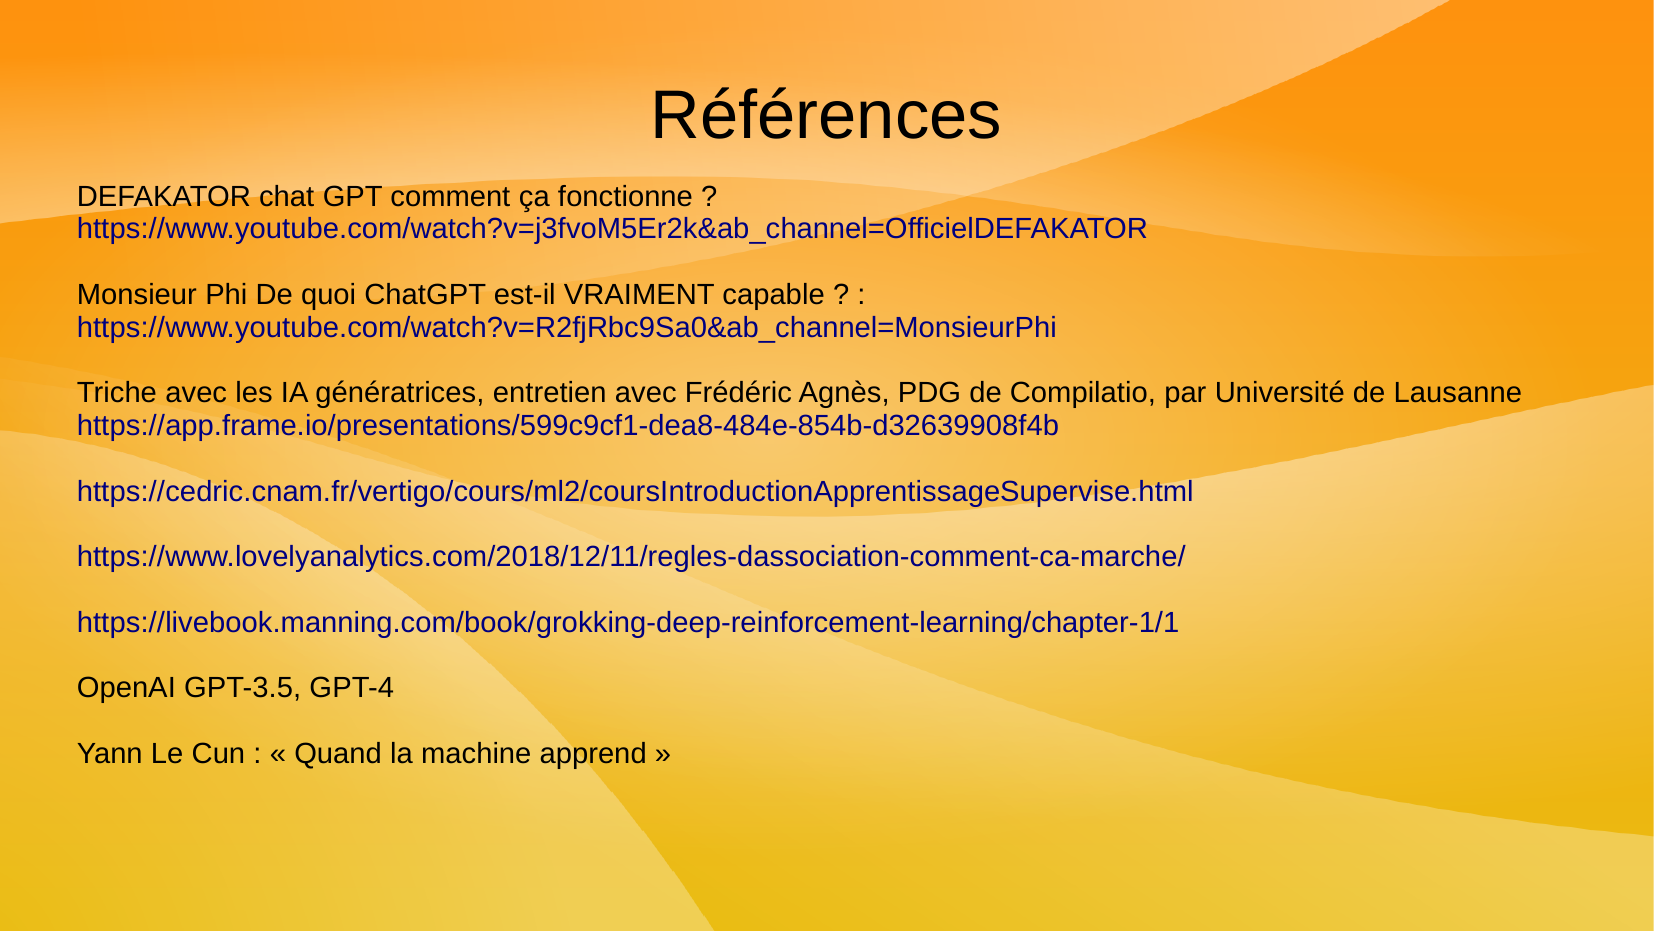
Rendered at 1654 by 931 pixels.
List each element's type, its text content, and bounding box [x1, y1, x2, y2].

subtitle DEFAKATOR chat GPT comment ça fonctionne ? https://www.youtube.com/watch?v=j3fvoM5Er2k&ab_channel=OfficielDEFAKATOR Monsieur Phi De quoi ChatGPT est-il VRAIMENT capable ? : https://www.youtube.com/watch?v=R2fjRbc9Sa0&ab_channel=MonsieurPhi Triche avec les IA génératrices, entretien avec Frédéric Agnès, PDG de Compilatio, par Université de Lausanne https://app.frame.io/presentations/599c9cf1-dea8-484e-854b-d32639908f4b https://cedric.cnam.fr/vertigo/cours/ml2/coursIntroductionApprentissageSupervise.html https://www.lovelyanalytics.com/2018/12/11/regles-dassociation-comment-ca-marche/ https://livebook.manning.com/book/grokking-deep-reinforcement-learning/chapter-1/1 OpenAI GPT-3.5, GPT-4 Yann Le Cun : « Quand la machine apprend » [76, 179, 1565, 928]
picture [0, 0, 1654, 931]
title Références [82, 37, 1571, 193]
